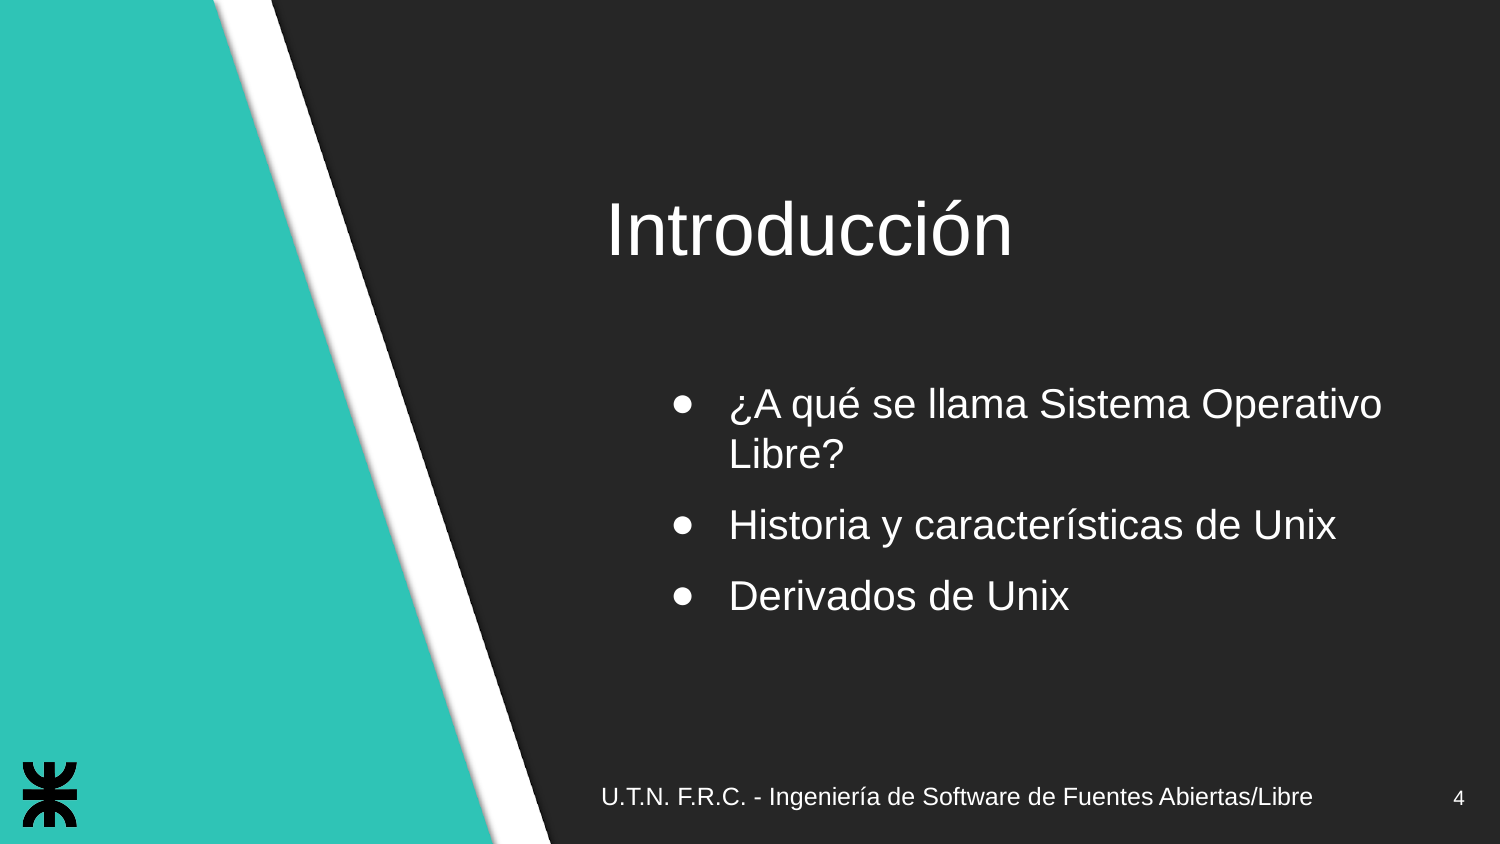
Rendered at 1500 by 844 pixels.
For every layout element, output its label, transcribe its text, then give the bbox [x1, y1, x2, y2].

subtitle ¿A qué se llama Sistema Operativo Libre? Historia y características de Unix Derivados de Unix [638, 362, 1454, 684]
slide_number <number> [1454, 764, 1480, 830]
picture [0, 0, 1500, 844]
title U.T.N. F.R.C. - Ingeniería de Software de Fuentes Abiertas/Libre [462, 748, 1454, 843]
title Introducción [590, 65, 1326, 387]
